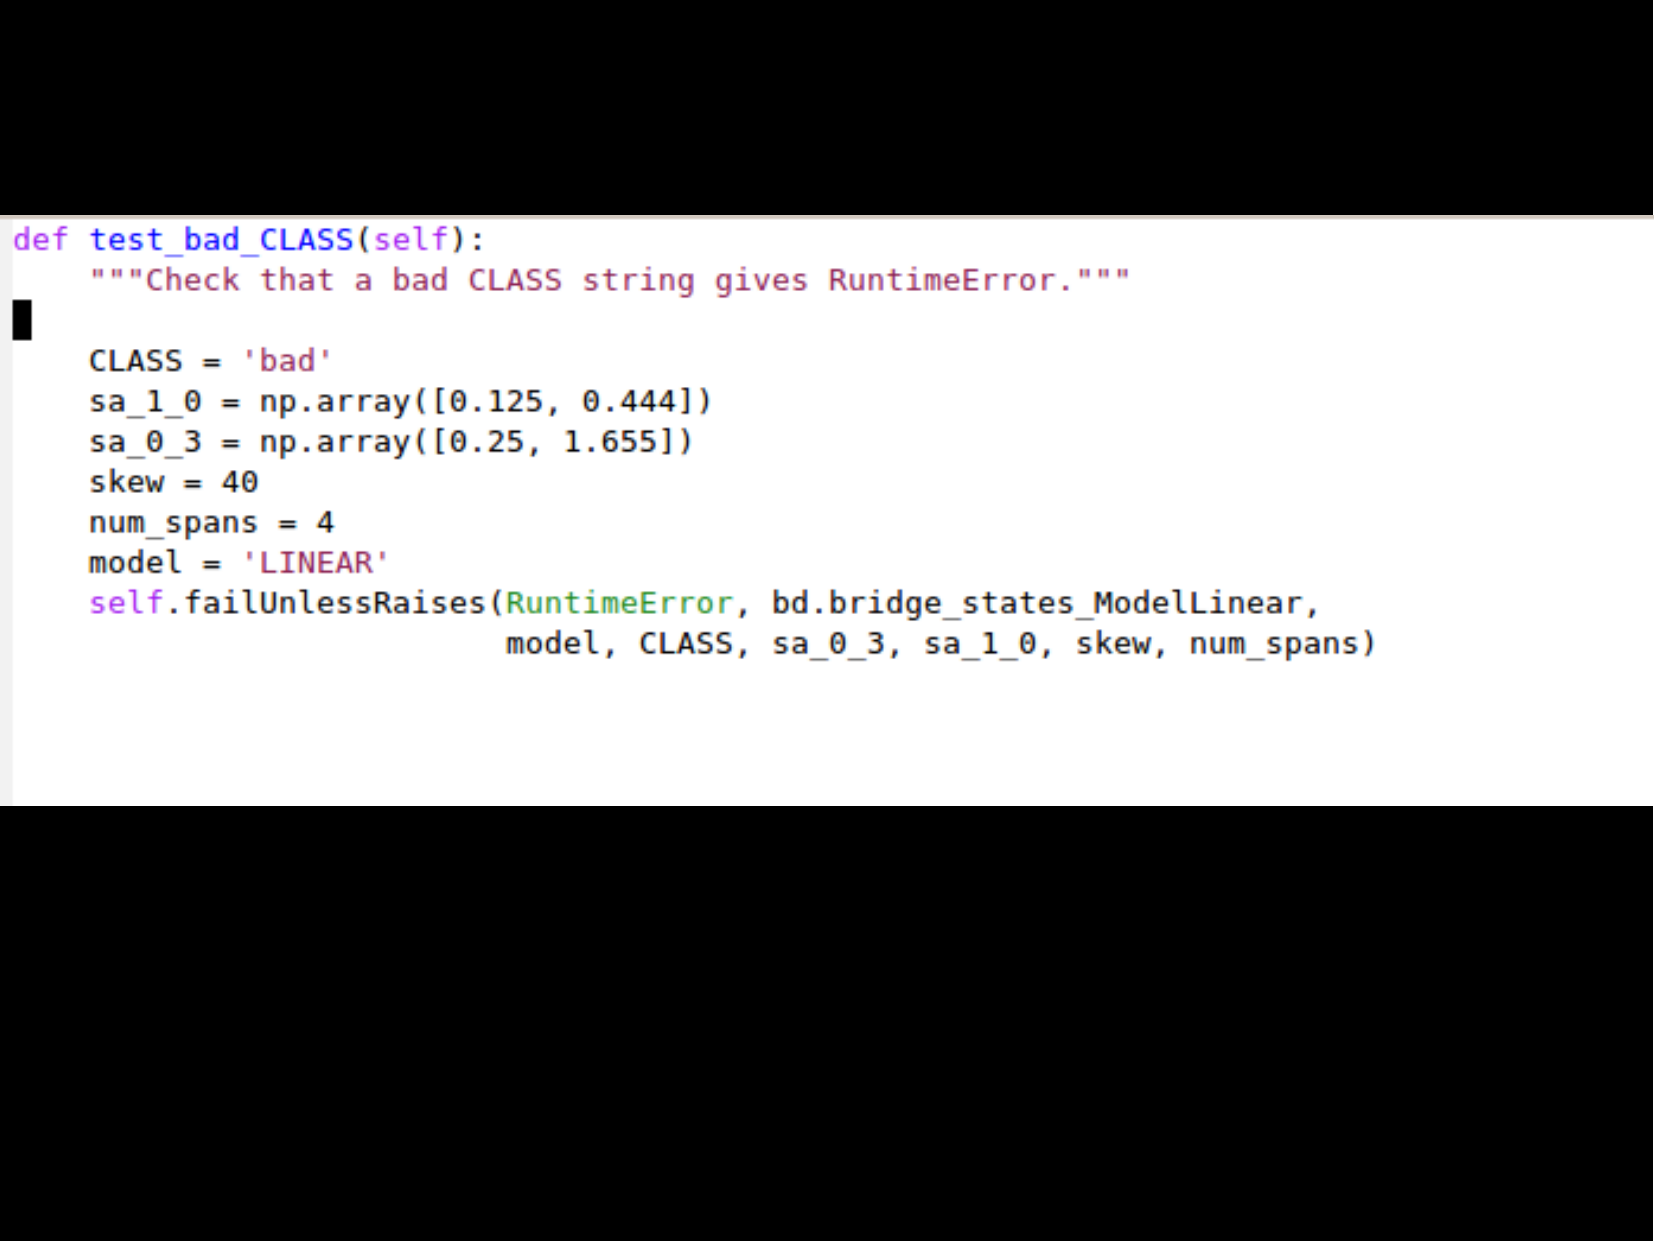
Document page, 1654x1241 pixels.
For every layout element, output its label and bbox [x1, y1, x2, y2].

picture [0, 215, 1653, 806]
